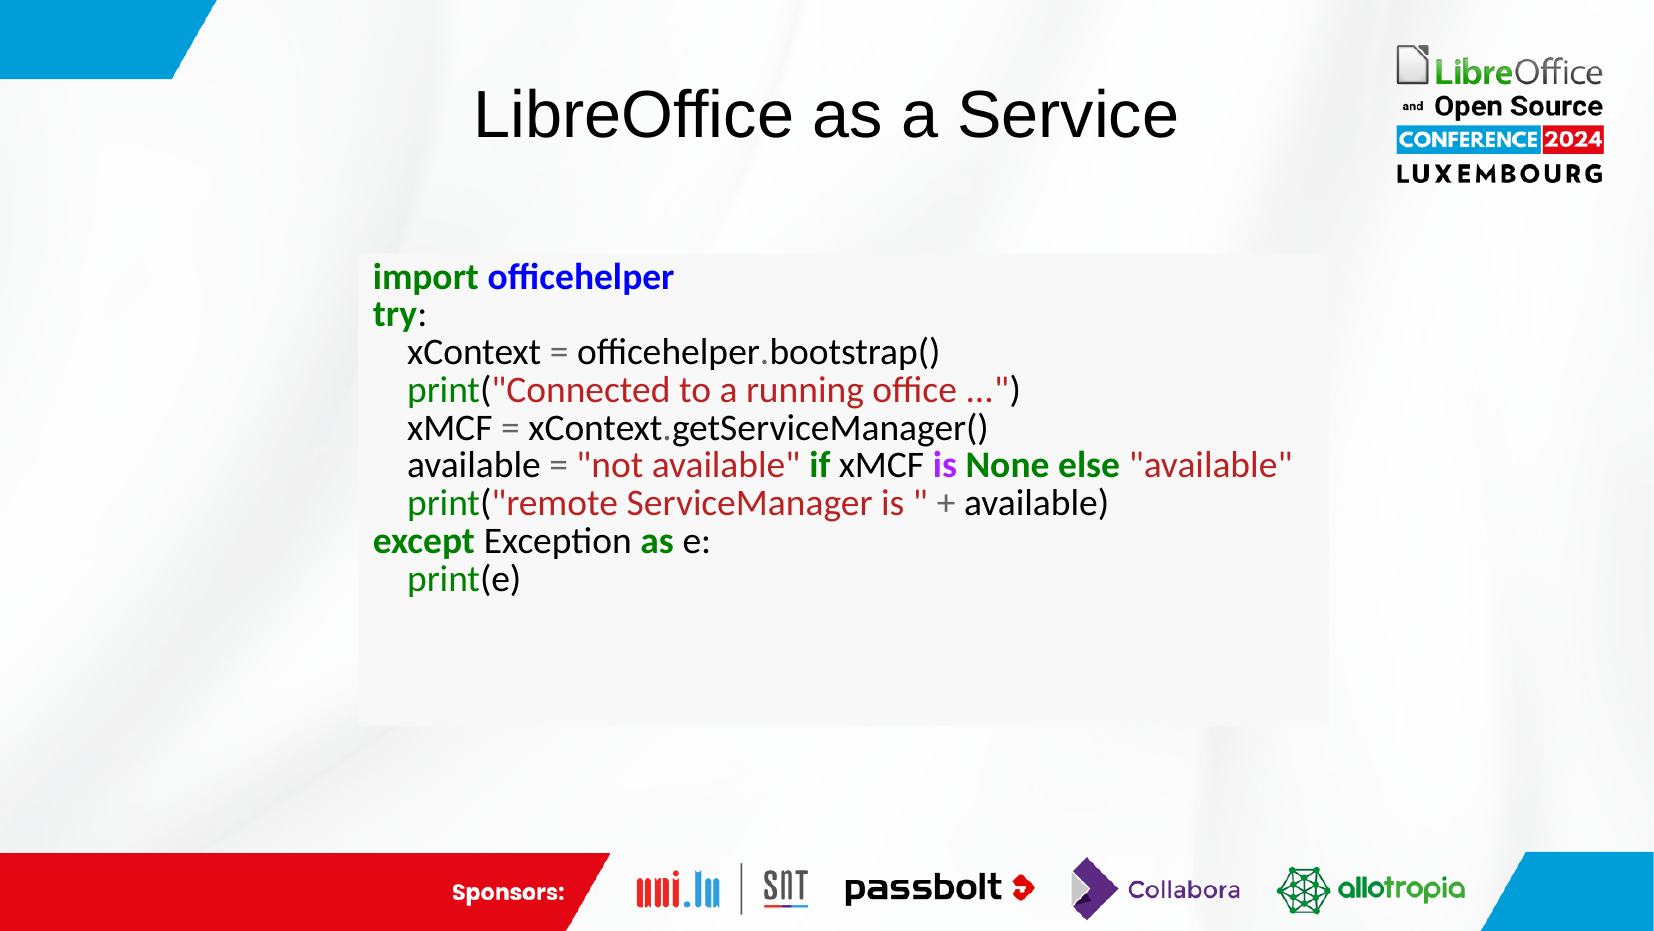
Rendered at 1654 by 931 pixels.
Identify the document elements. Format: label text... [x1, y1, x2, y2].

title LibreOffice as a Service [82, 37, 1571, 193]
text_box import officehelper try: xContext = officehelper.bootstrap() print("Connected to a running office ...") xMCF = xContext.getServiceManager() available = "not available" if xMCF is None else "available" print("remote ServiceManager is " + available) except Exception as e: print(e) [358, 253, 1329, 726]
picture [0, 0, 1654, 931]
